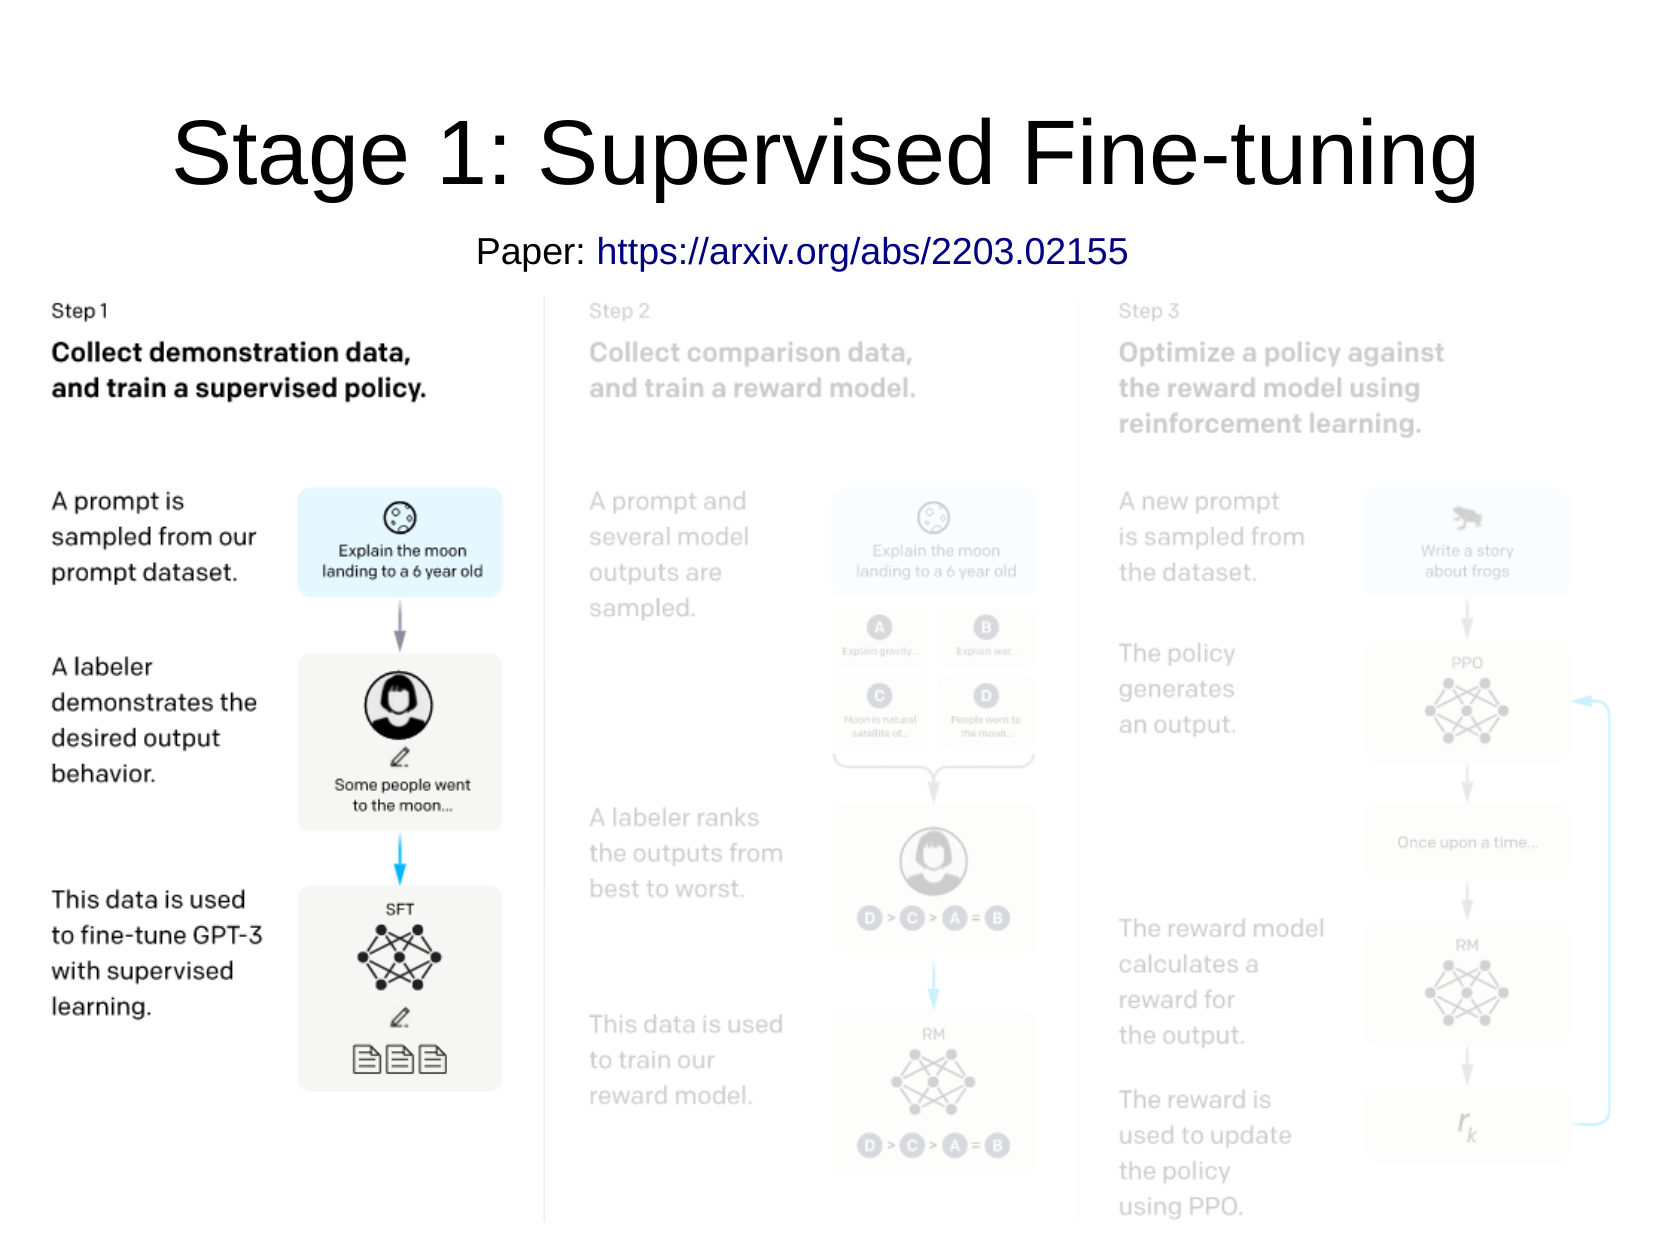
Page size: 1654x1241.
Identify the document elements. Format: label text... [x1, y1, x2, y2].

text_box [544, 268, 1637, 1241]
picture [27, 278, 544, 1241]
text_box Paper: https://arxiv.org/abs/2203.02155 [461, 223, 1216, 322]
title Stage 1: Supervised Fine-tuning [82, 49, 1571, 257]
